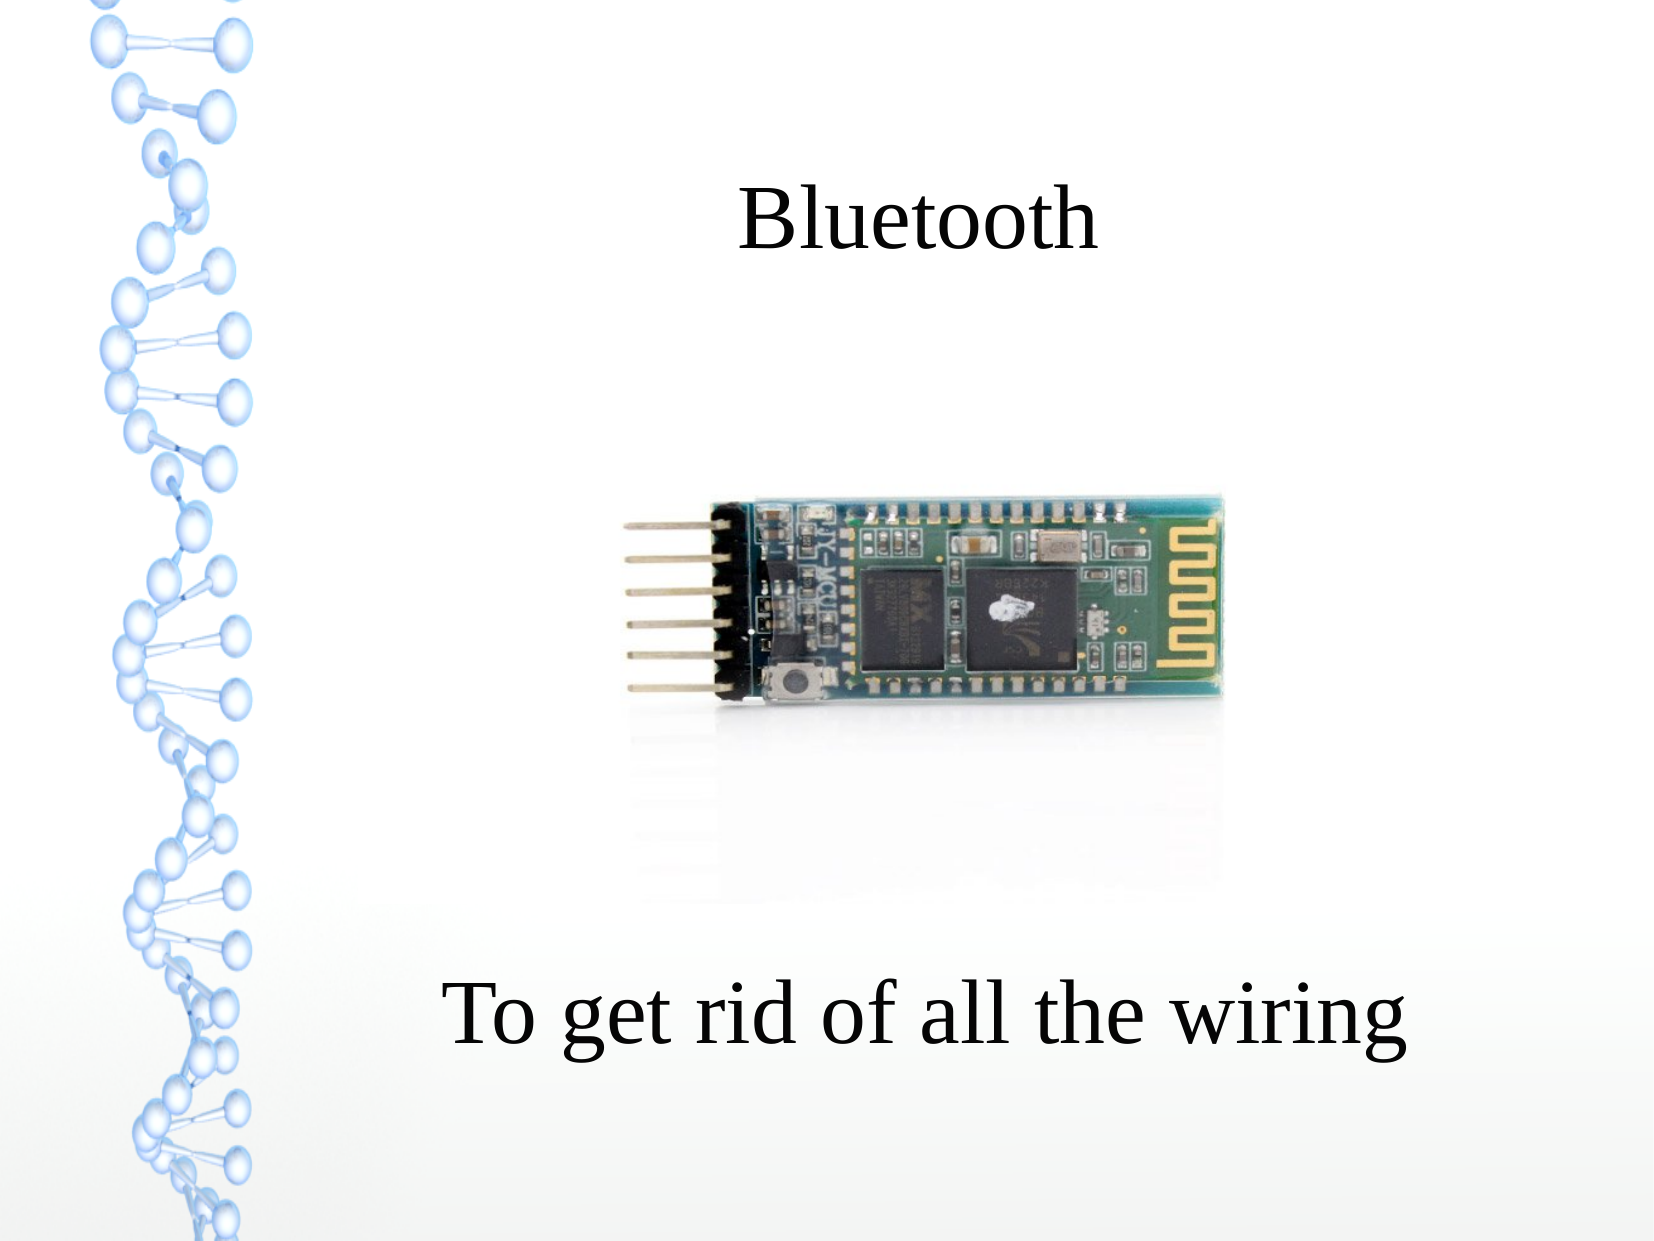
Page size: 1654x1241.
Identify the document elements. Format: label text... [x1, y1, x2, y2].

title Bluetooth [255, 90, 1584, 346]
title To get rid of all the wiring [261, 930, 1591, 1096]
picture [0, 0, 1654, 1241]
